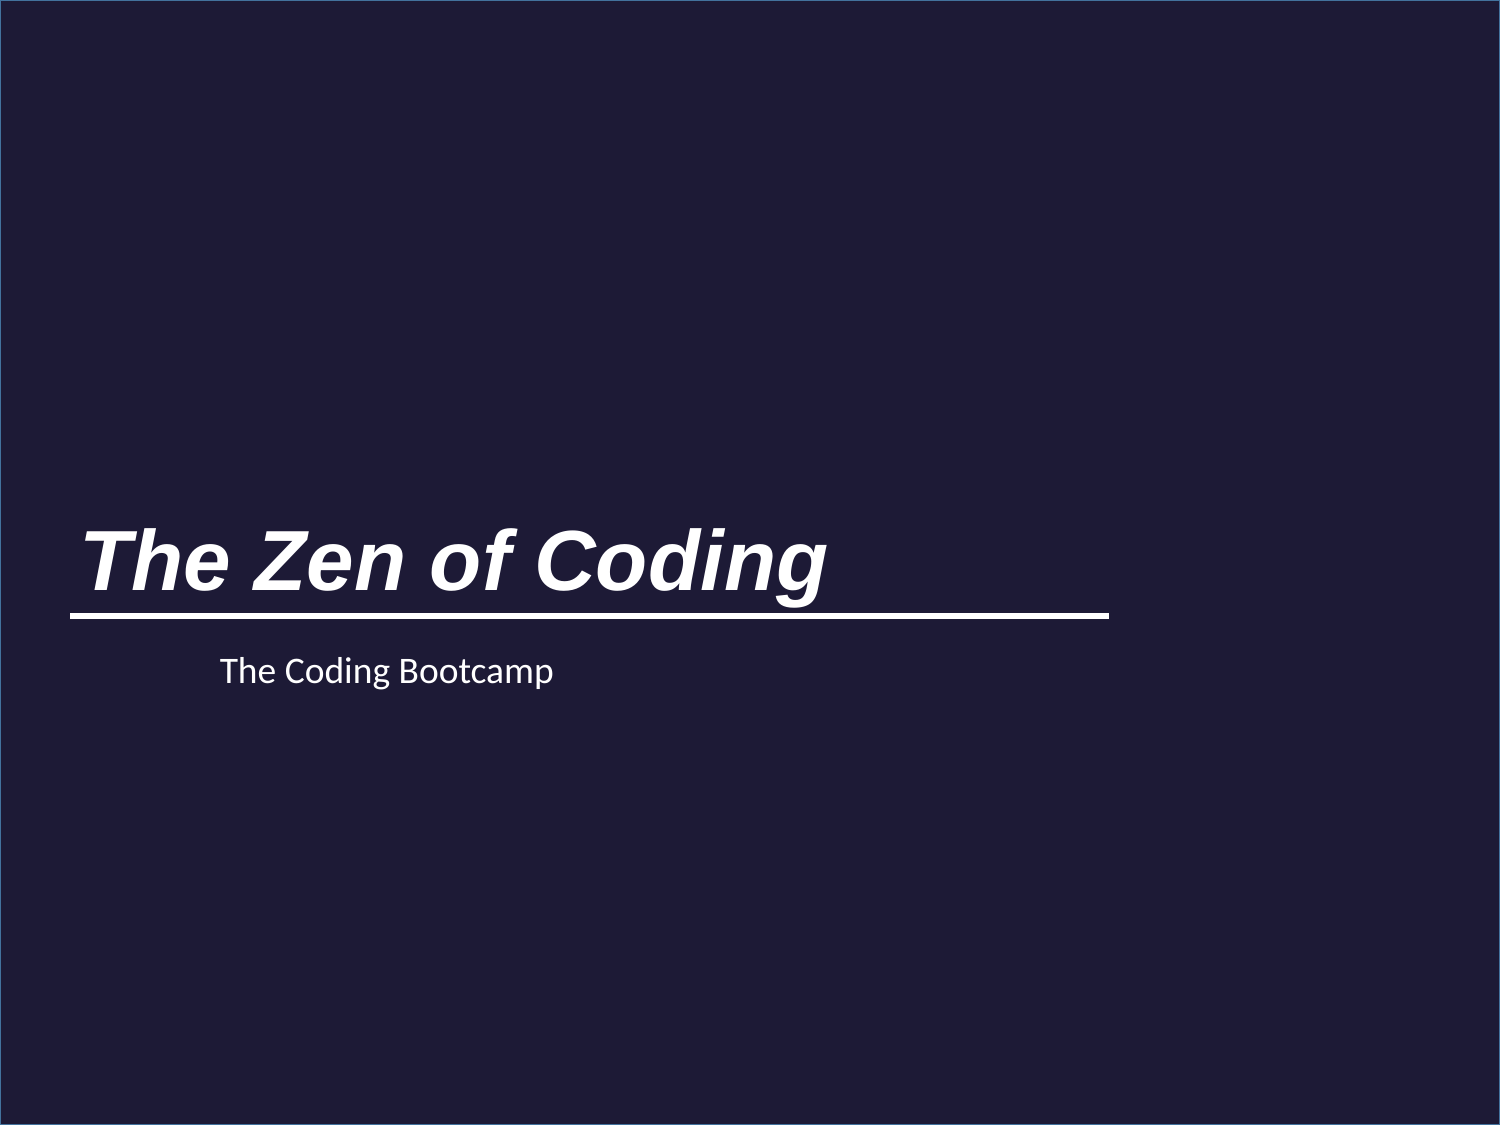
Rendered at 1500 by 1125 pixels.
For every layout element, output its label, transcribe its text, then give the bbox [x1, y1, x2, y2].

text_box The Coding Bootcamp [205, 638, 570, 699]
title The Zen of Coding [64, 484, 1415, 628]
